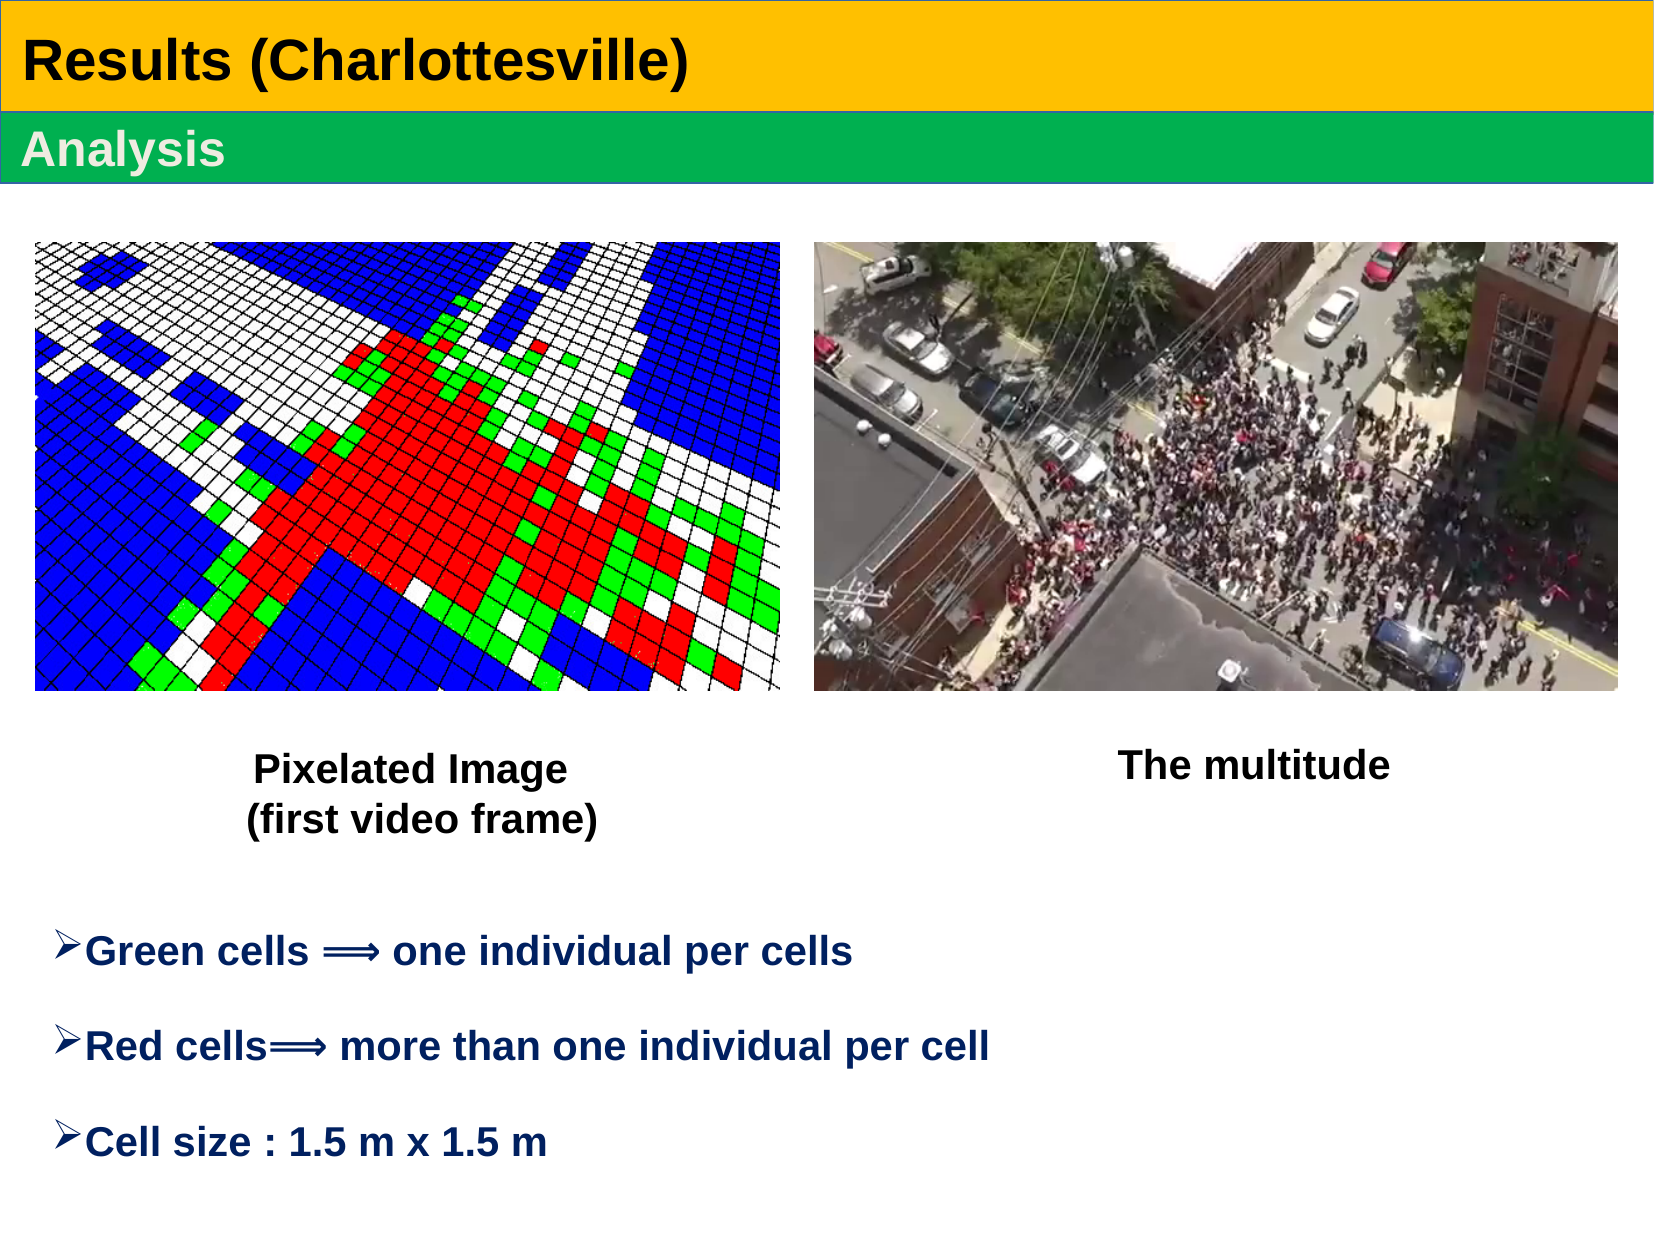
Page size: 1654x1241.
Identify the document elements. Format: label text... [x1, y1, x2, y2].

picture [814, 242, 1618, 691]
picture [35, 242, 780, 691]
text_box Pixelated Image (first video frame) [148, 732, 697, 842]
text_box Results (Charlottesville) [7, 14, 1193, 95]
text_box [0, 0, 1654, 183]
text_box The multitude [1003, 728, 1505, 803]
text_box Green cells ⟹ one individual per cells Red cells⟹ more than one individual per cell Cell size : 1.5 m x 1.5 m [35, 915, 1430, 1175]
text_box Analysis [5, 108, 1654, 189]
